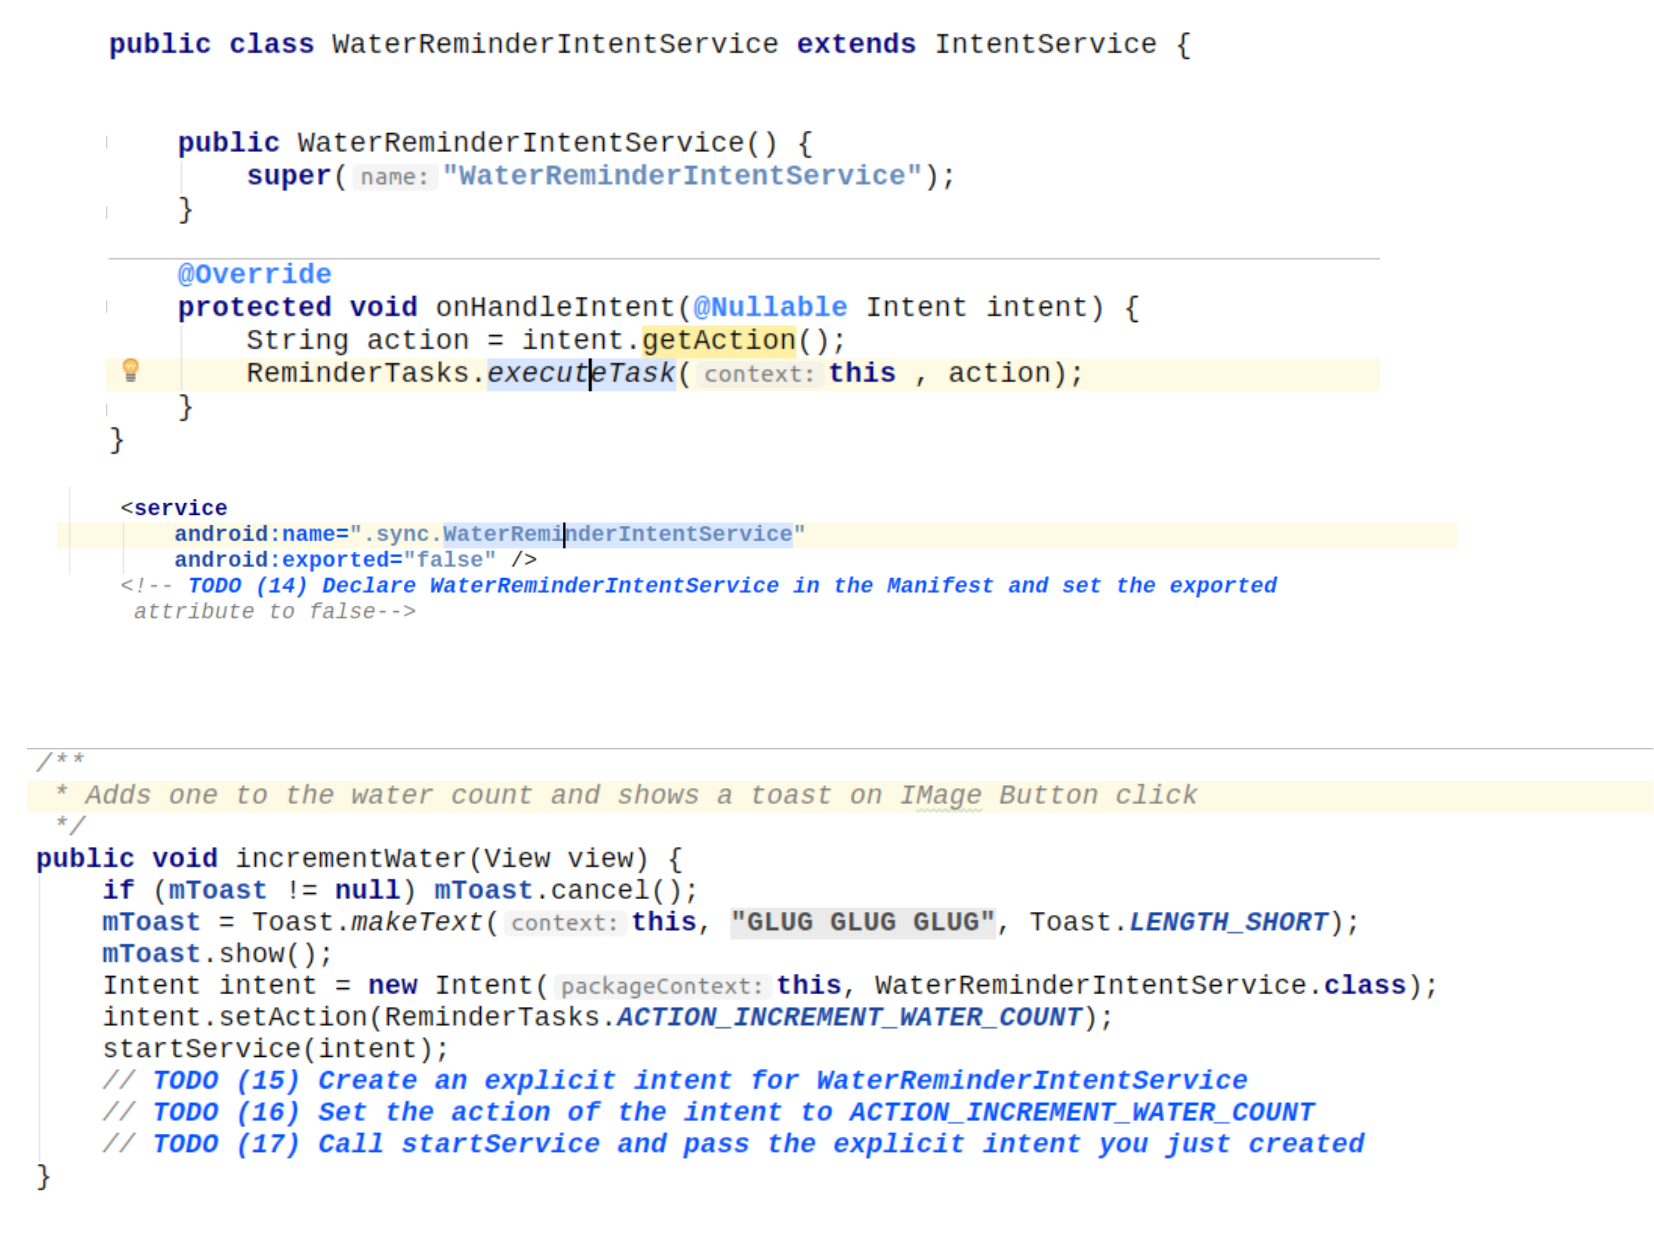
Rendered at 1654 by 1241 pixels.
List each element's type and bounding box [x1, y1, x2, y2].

picture [27, 748, 1654, 1222]
picture [57, 14, 1457, 643]
